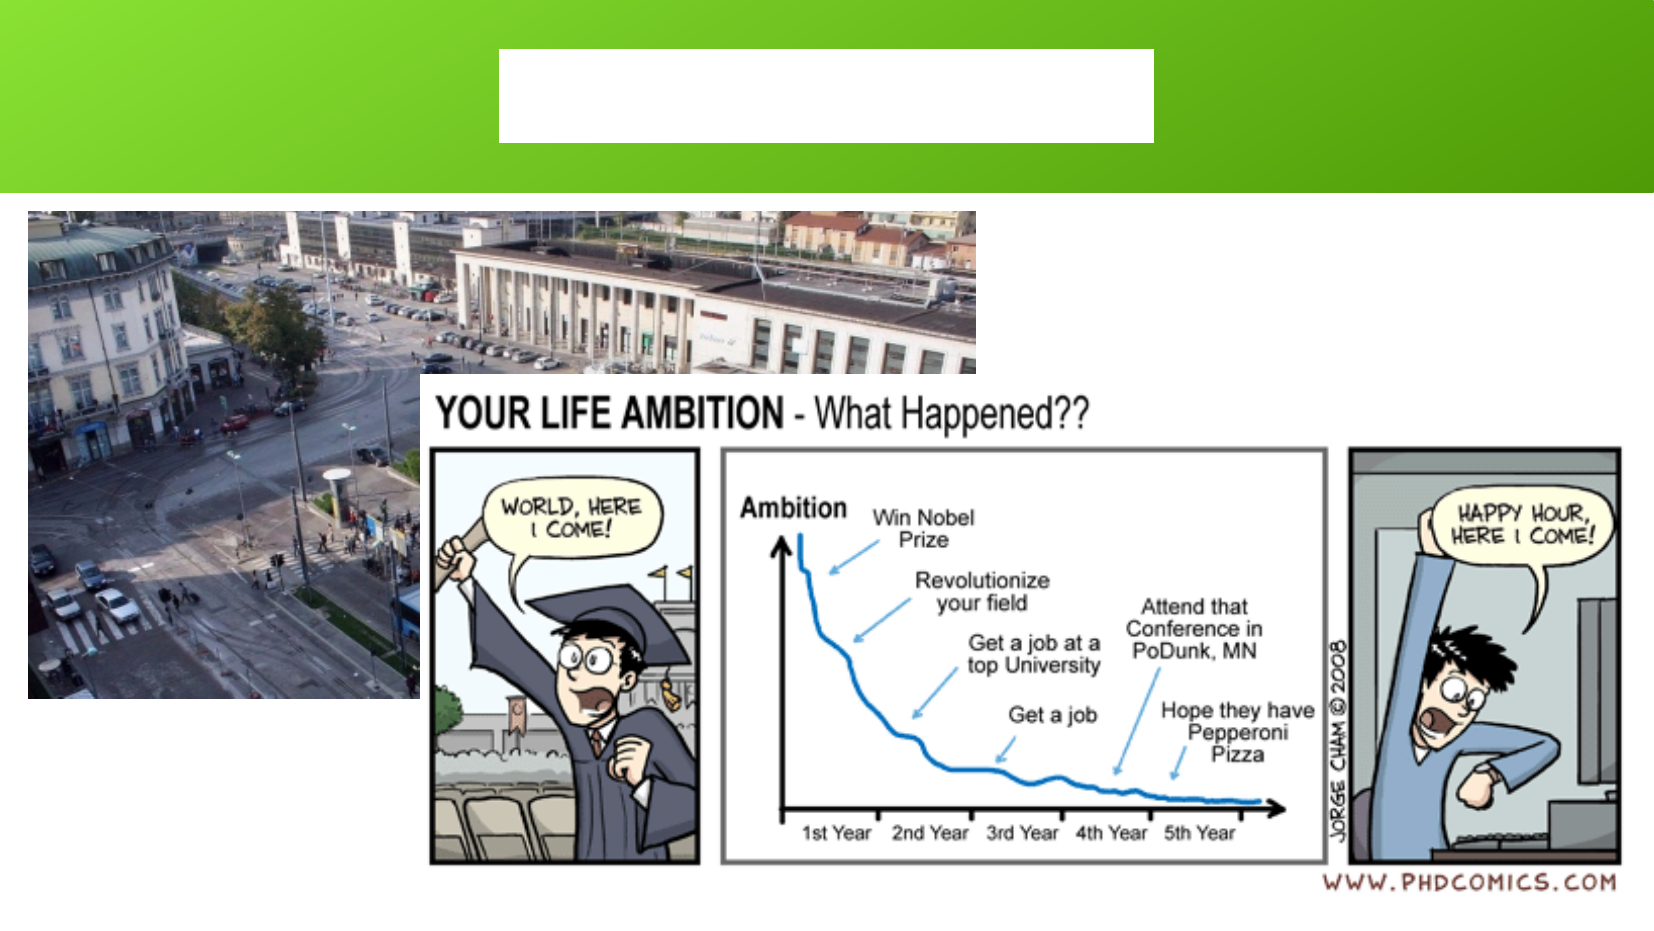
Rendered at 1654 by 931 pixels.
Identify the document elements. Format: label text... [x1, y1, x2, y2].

title Again, conclusions... [0, 0, 1654, 193]
picture [28, 211, 1632, 901]
